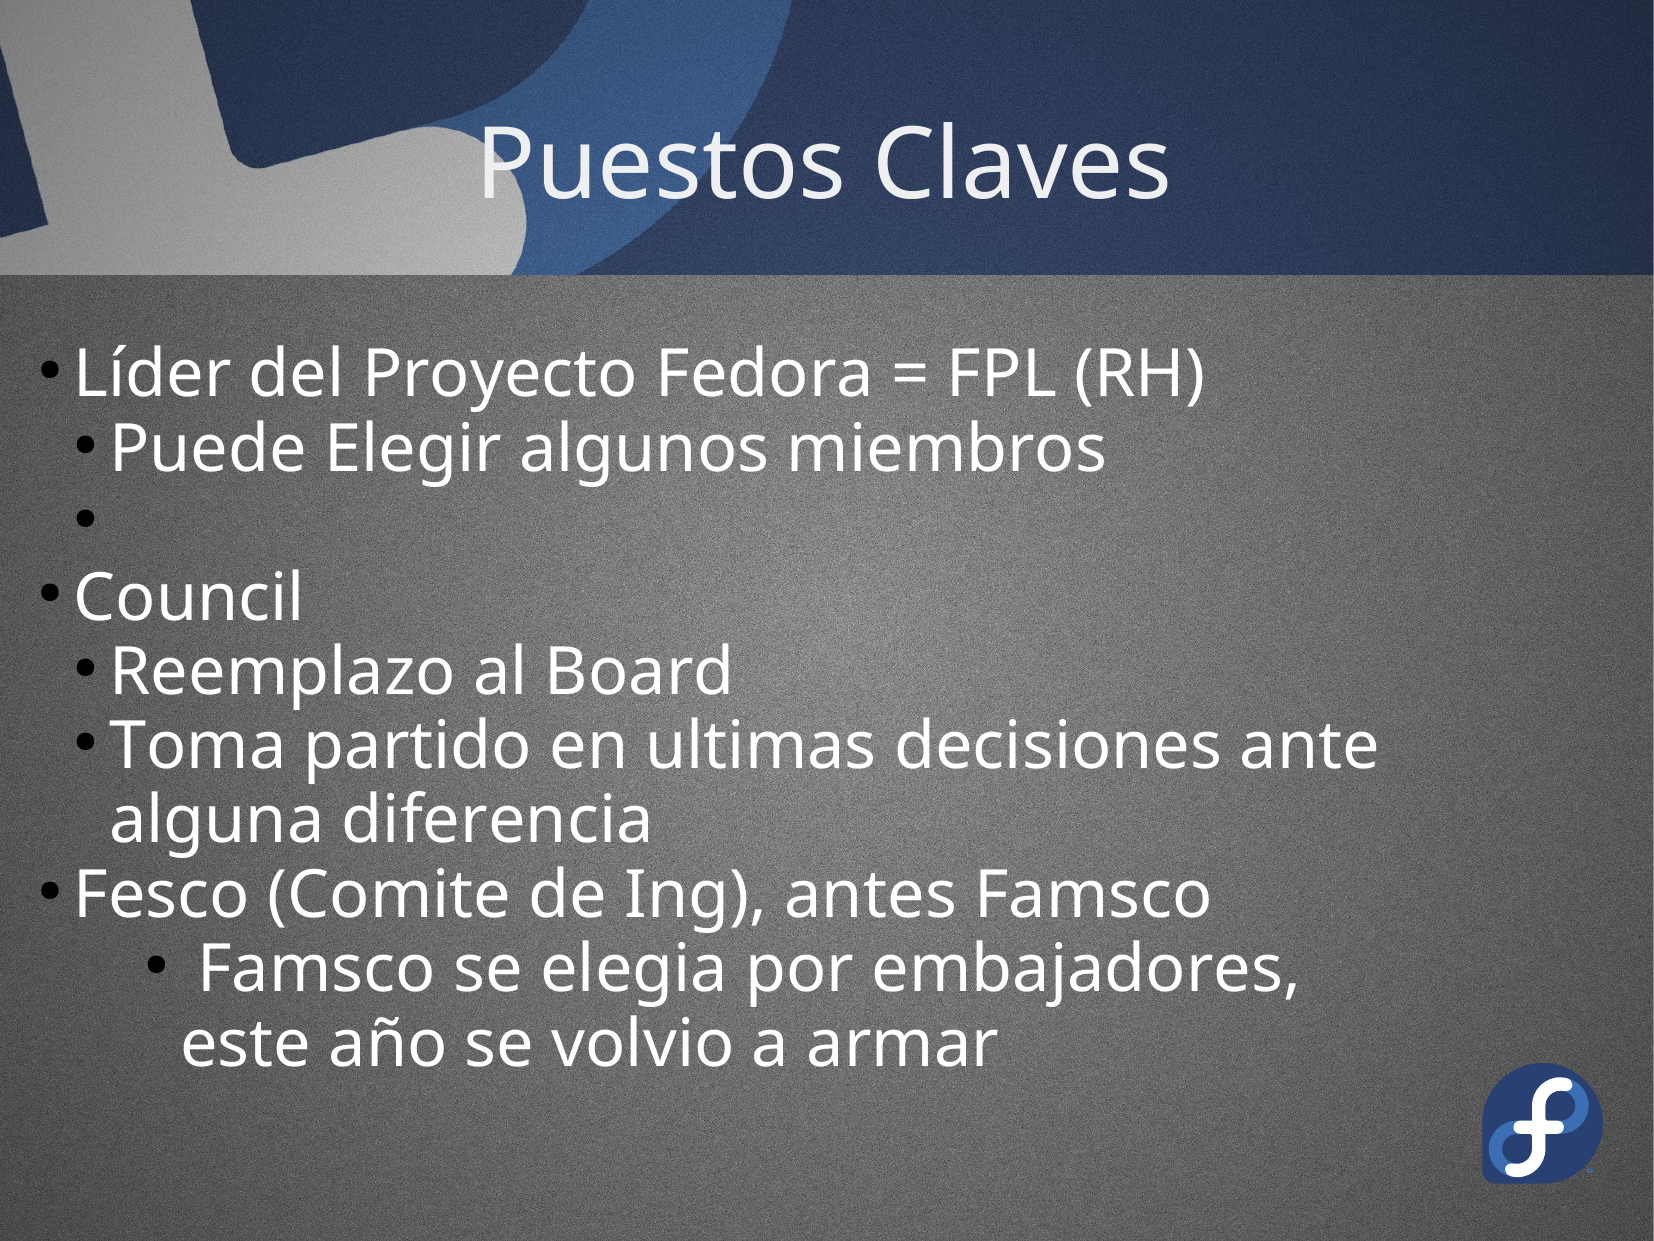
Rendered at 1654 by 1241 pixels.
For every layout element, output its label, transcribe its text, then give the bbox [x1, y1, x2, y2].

picture [0, 0, 1654, 1241]
text_box Puestos Claves [86, 59, 1563, 266]
text_box Líder del Proyecto Fedora = FPL (RH) Puede Elegir algunos miembros Council Reemplazo al Board Toma partido en ultimas decisiones ante alguna diferencia Fesco (Comite de Ing), antes Famsco Famsco se elegia por embajadores, este año se volvio a armar [23, 330, 1441, 1225]
